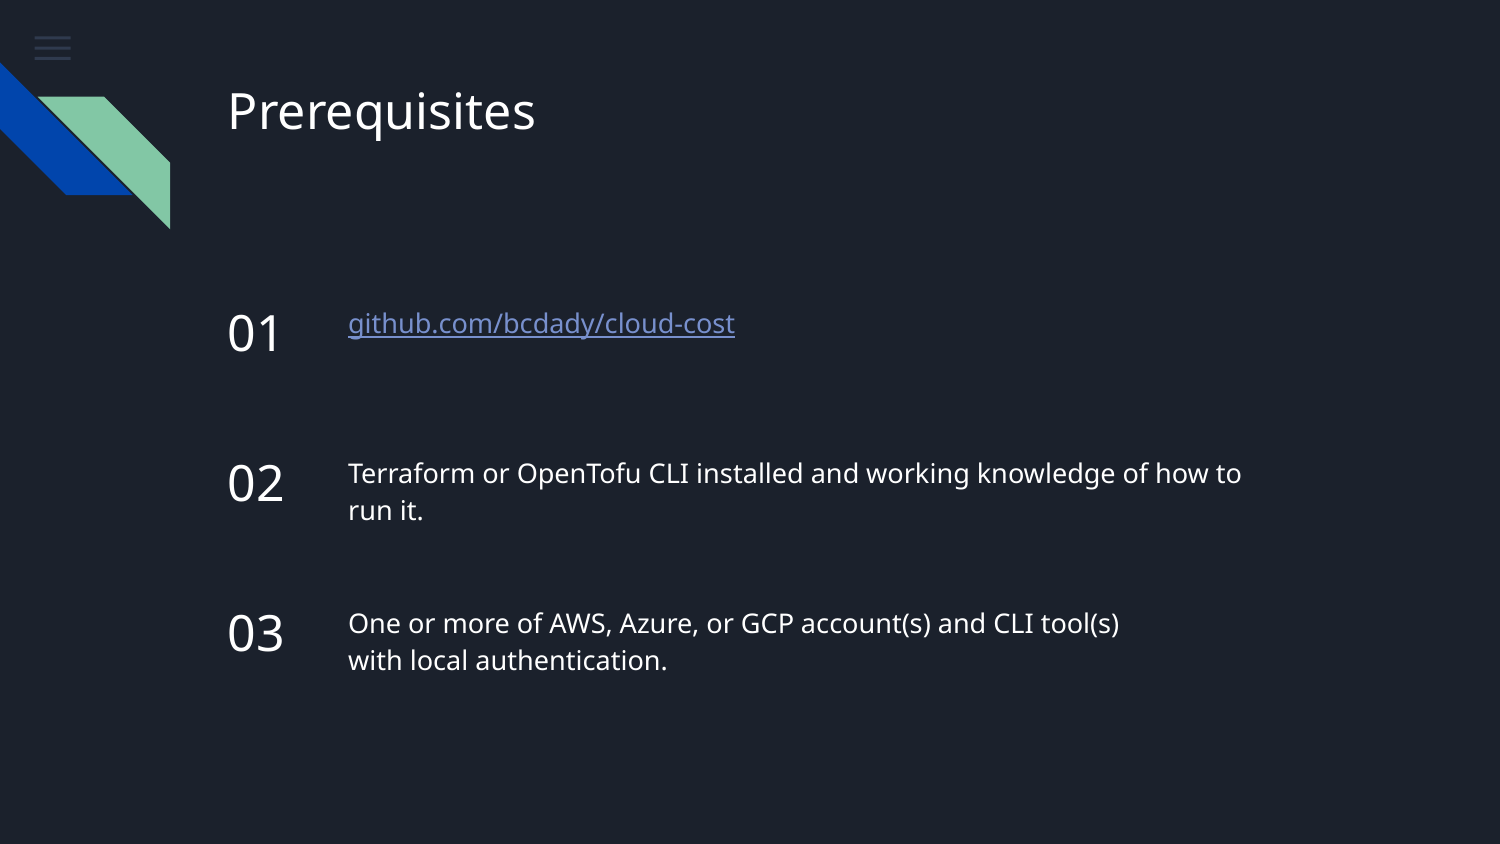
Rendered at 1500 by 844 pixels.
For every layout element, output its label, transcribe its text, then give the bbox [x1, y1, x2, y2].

title Prerequisites [212, 64, 1368, 215]
text_box 02 [212, 436, 333, 569]
list One or more of AWS, Azure, or GCP account(s) and CLI tool(s) with local authentication. [333, 586, 1146, 719]
list github.com/bcdady/cloud-cost [333, 286, 1298, 419]
text_box 03 [212, 586, 333, 719]
text_box 01 [212, 286, 333, 419]
list Terraform or OpenTofu CLI installed and working knowledge of how to run it. [333, 436, 1298, 569]
